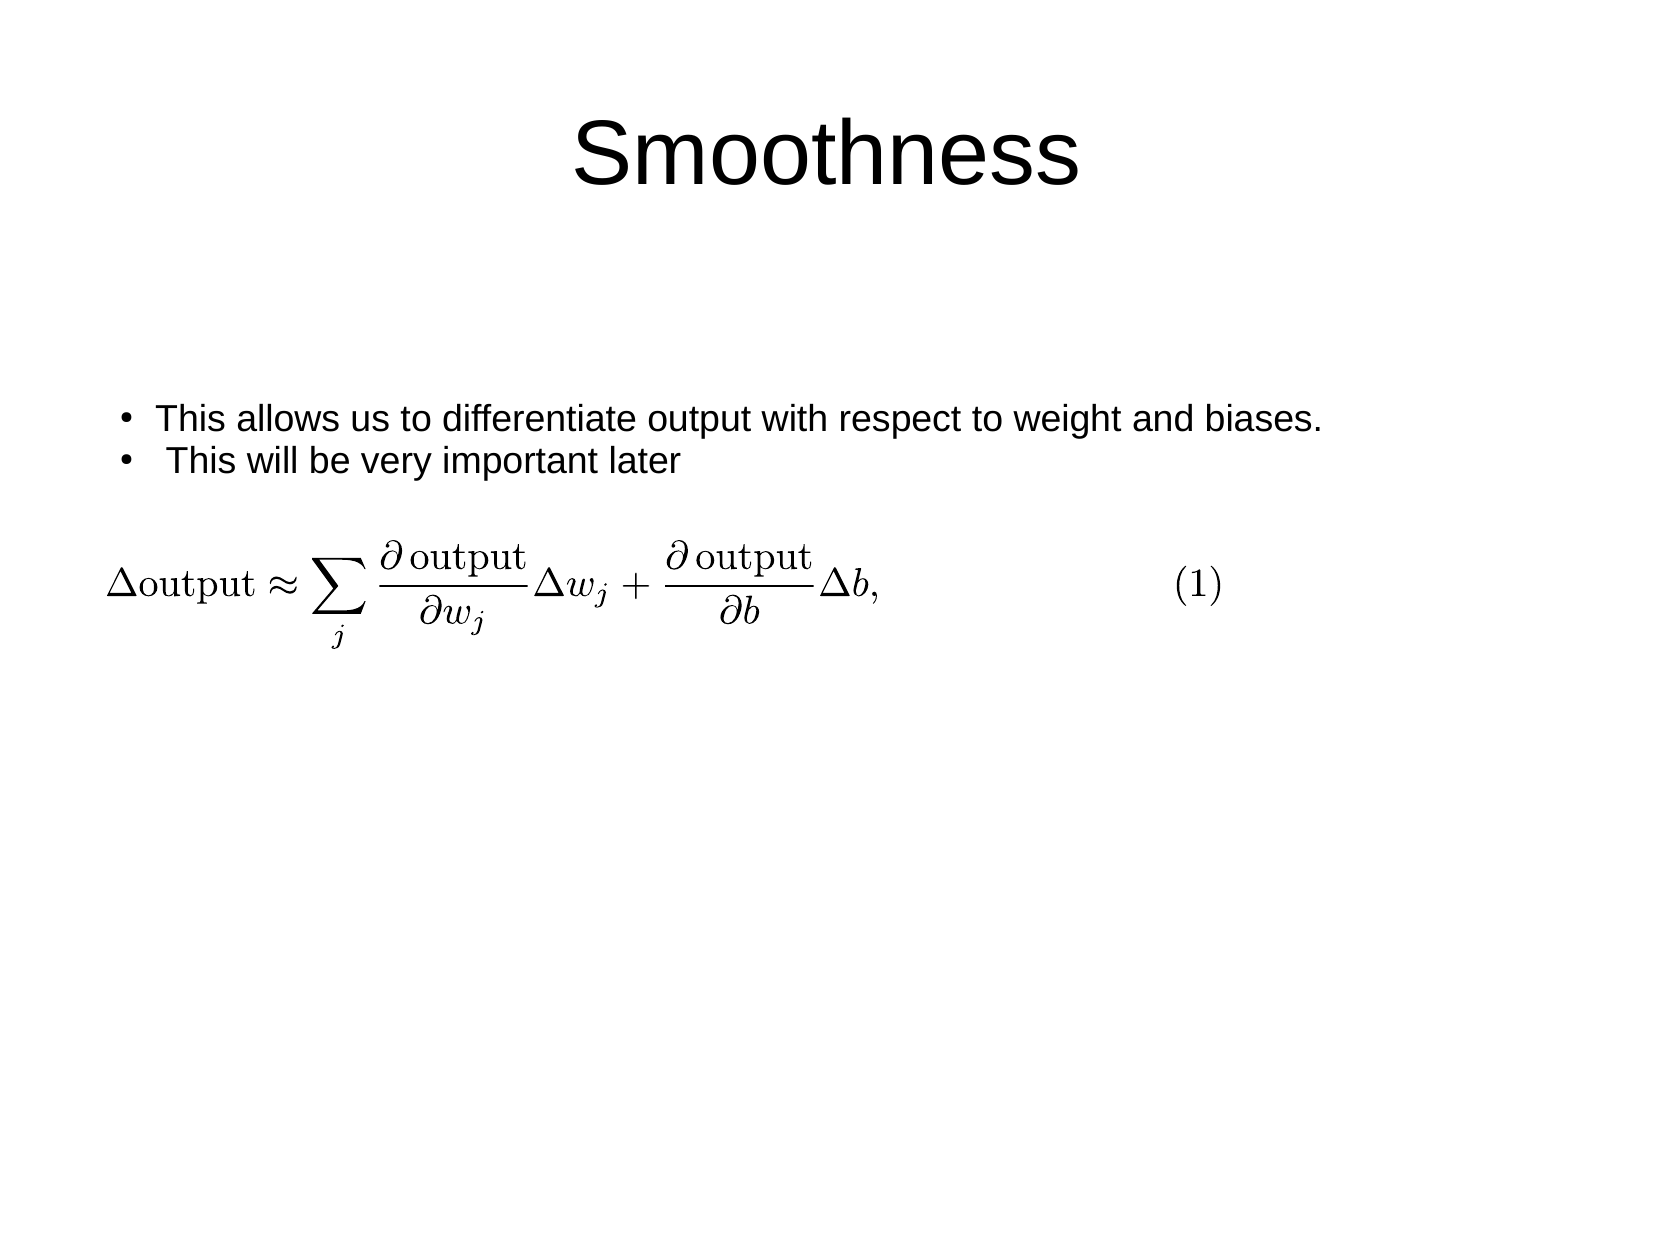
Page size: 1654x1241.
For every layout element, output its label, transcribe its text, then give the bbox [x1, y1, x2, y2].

text_box [105, 540, 1225, 649]
title Smoothness [82, 49, 1571, 257]
text_box This allows us to differentiate output with respect to weight and biases. This will be very important later [105, 390, 1339, 489]
